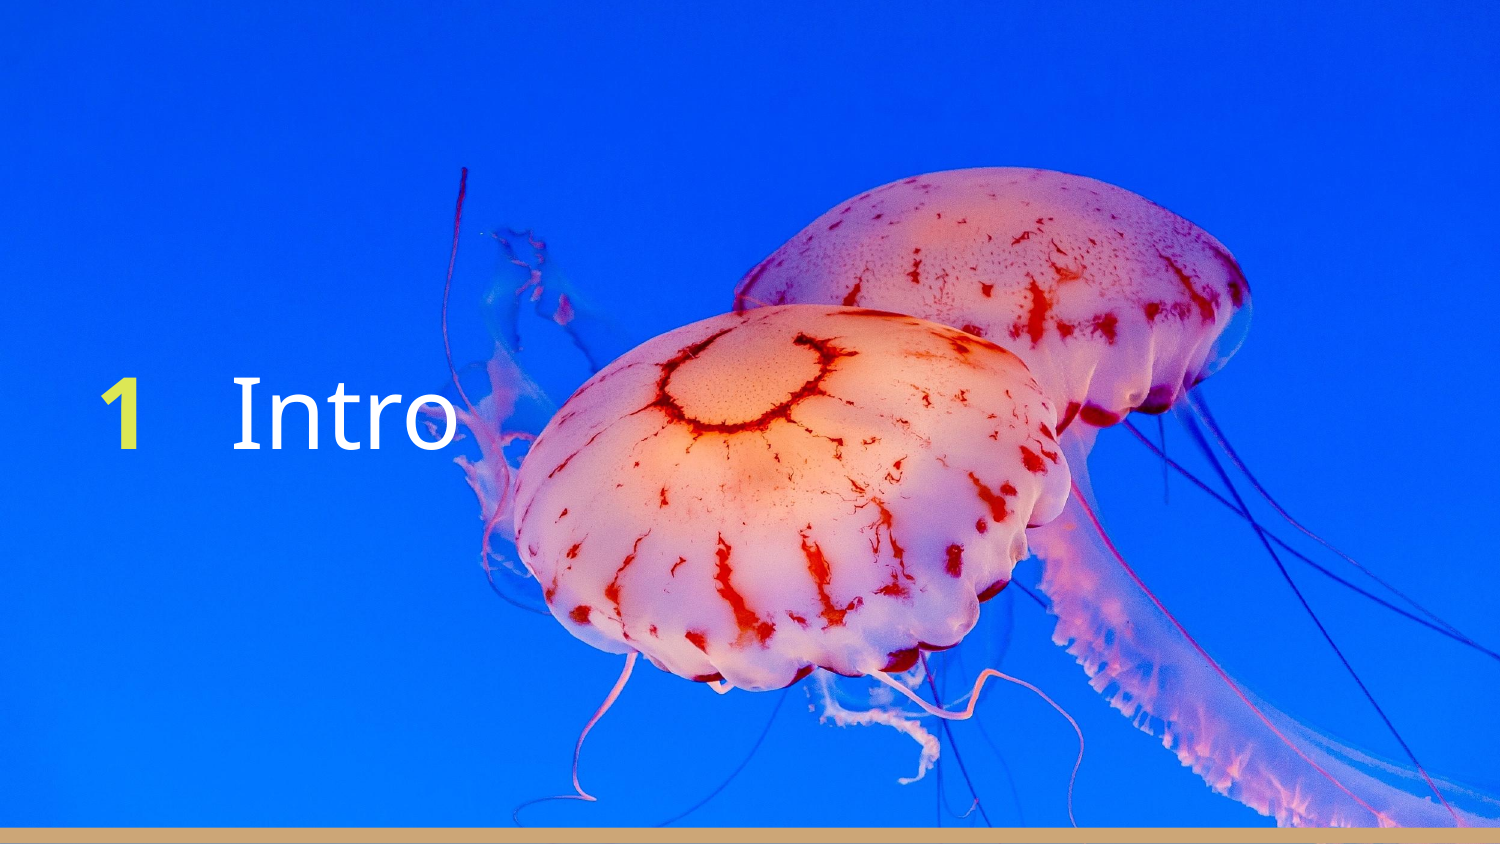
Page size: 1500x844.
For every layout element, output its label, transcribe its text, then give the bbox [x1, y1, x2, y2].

picture [0, 0, 1500, 827]
title 1 Intro [80, 73, 1348, 745]
